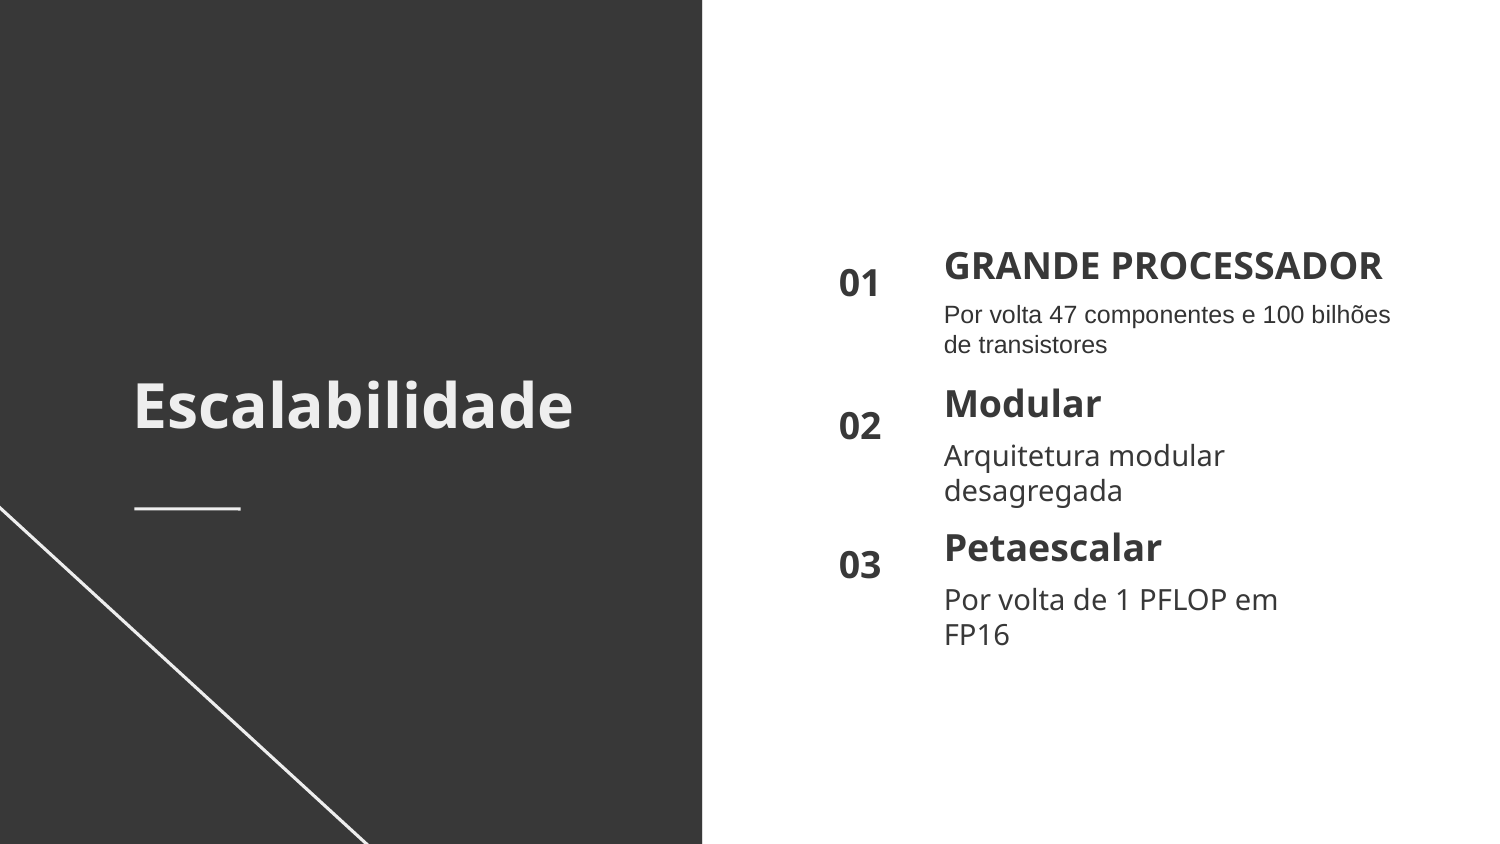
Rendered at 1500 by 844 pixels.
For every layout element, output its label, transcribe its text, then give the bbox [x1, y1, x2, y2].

title 02 [784, 400, 897, 448]
title Petaescalar [928, 519, 1481, 574]
title 01 [784, 258, 897, 306]
title 03 [784, 539, 897, 588]
title GRANDE PROCESSADOR [928, 238, 1453, 292]
subtitle Arquitetura modular desagregada [928, 421, 1384, 461]
title Modular [928, 375, 1453, 430]
subtitle Por volta 47 componentes e 100 bilhões de transistores [928, 292, 1417, 323]
title Escalabilidade [116, 360, 678, 448]
subtitle Por volta de 1 PFLOP em FP16 [928, 566, 1332, 606]
